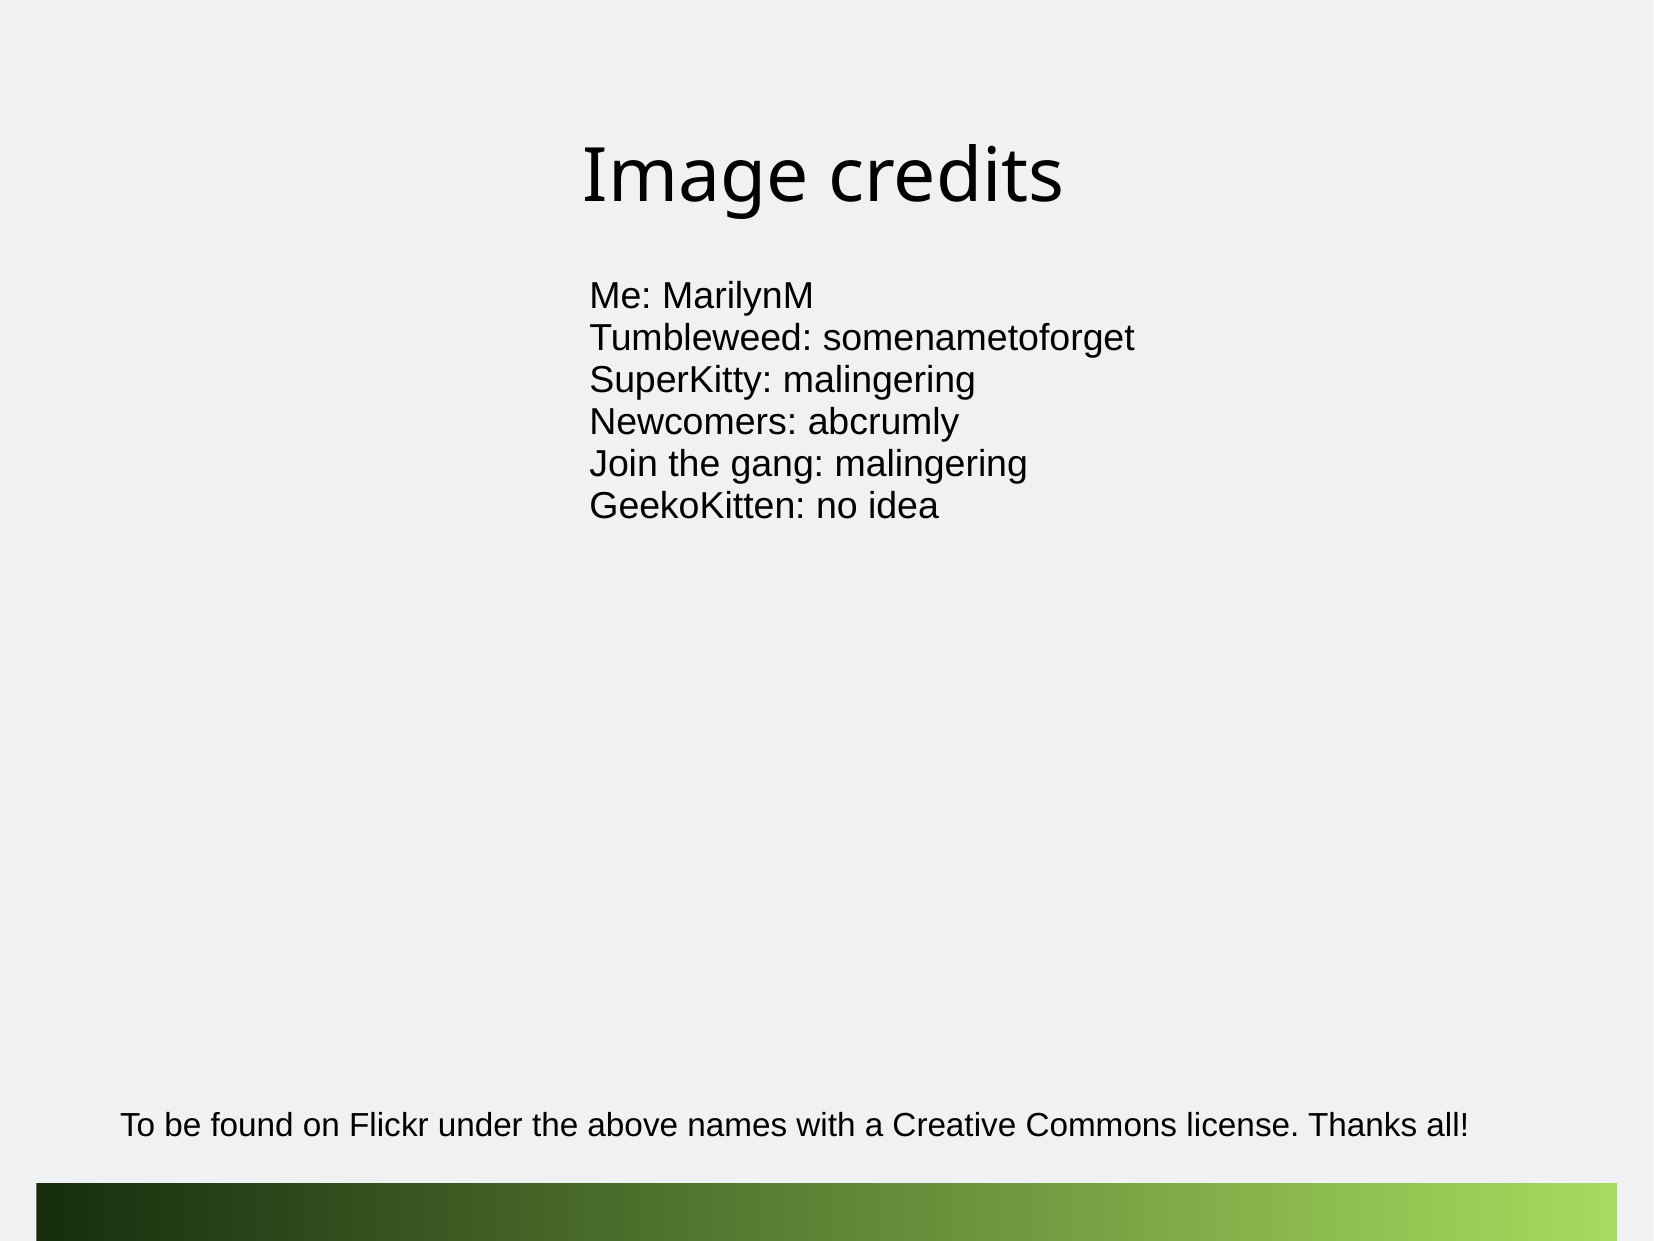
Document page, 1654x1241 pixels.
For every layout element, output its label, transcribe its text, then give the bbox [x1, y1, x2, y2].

picture [0, 0, 1654, 1241]
text_box Image credits [79, 113, 1568, 254]
text_box To be found on Flickr under the above names with a Creative Commons license. Thanks all! [62, 1099, 1530, 1203]
text_box Me: MarilynM Tumbleweed: somenametoforget SuperKitty: malingering Newcomers: abcrumly Join the gang: malingering GeekoKitten: no idea [574, 266, 1303, 971]
